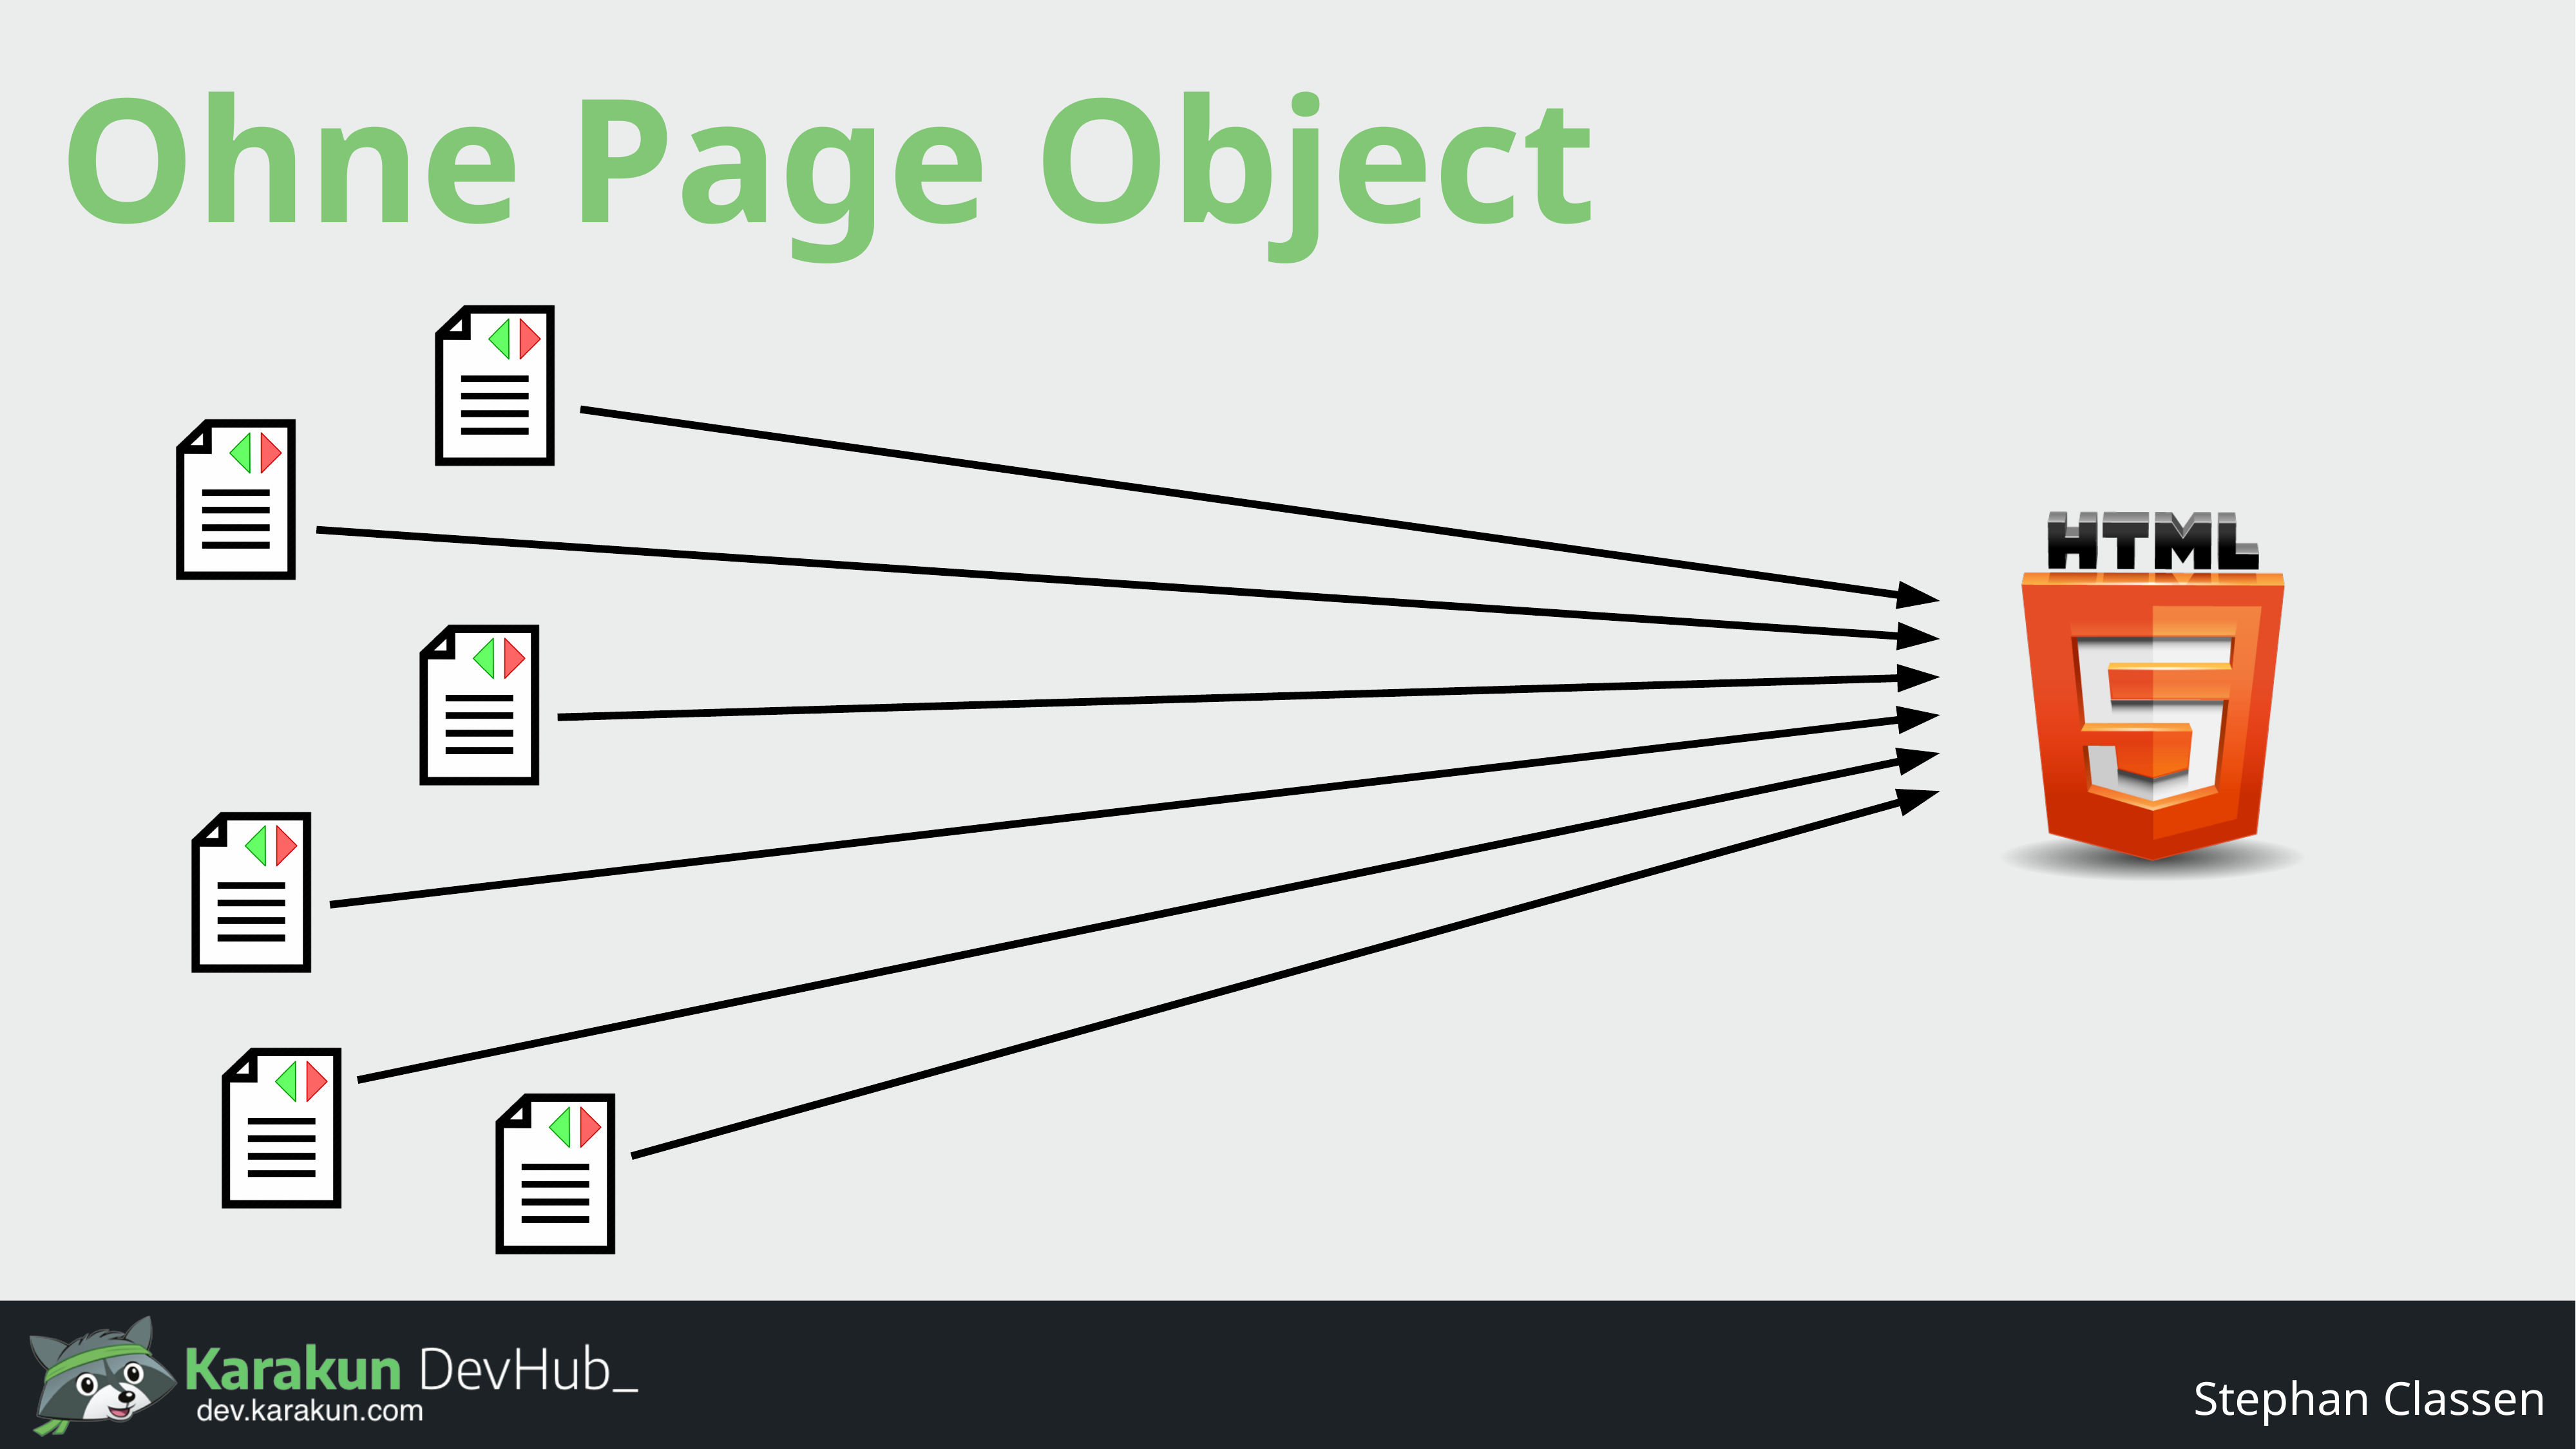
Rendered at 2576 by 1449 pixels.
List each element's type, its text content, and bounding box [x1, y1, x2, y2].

picture [1960, 501, 2343, 884]
picture [494, 1092, 616, 1255]
picture [175, 418, 297, 581]
picture [418, 623, 540, 786]
text_box [0, 1300, 2575, 1449]
picture [30, 1316, 647, 1437]
text_box Ohne Page Object [49, 34, 2523, 259]
picture [434, 304, 556, 467]
picture [220, 1046, 343, 1209]
text_box Stephan Classen [1795, 1361, 2557, 1434]
picture [190, 811, 312, 974]
